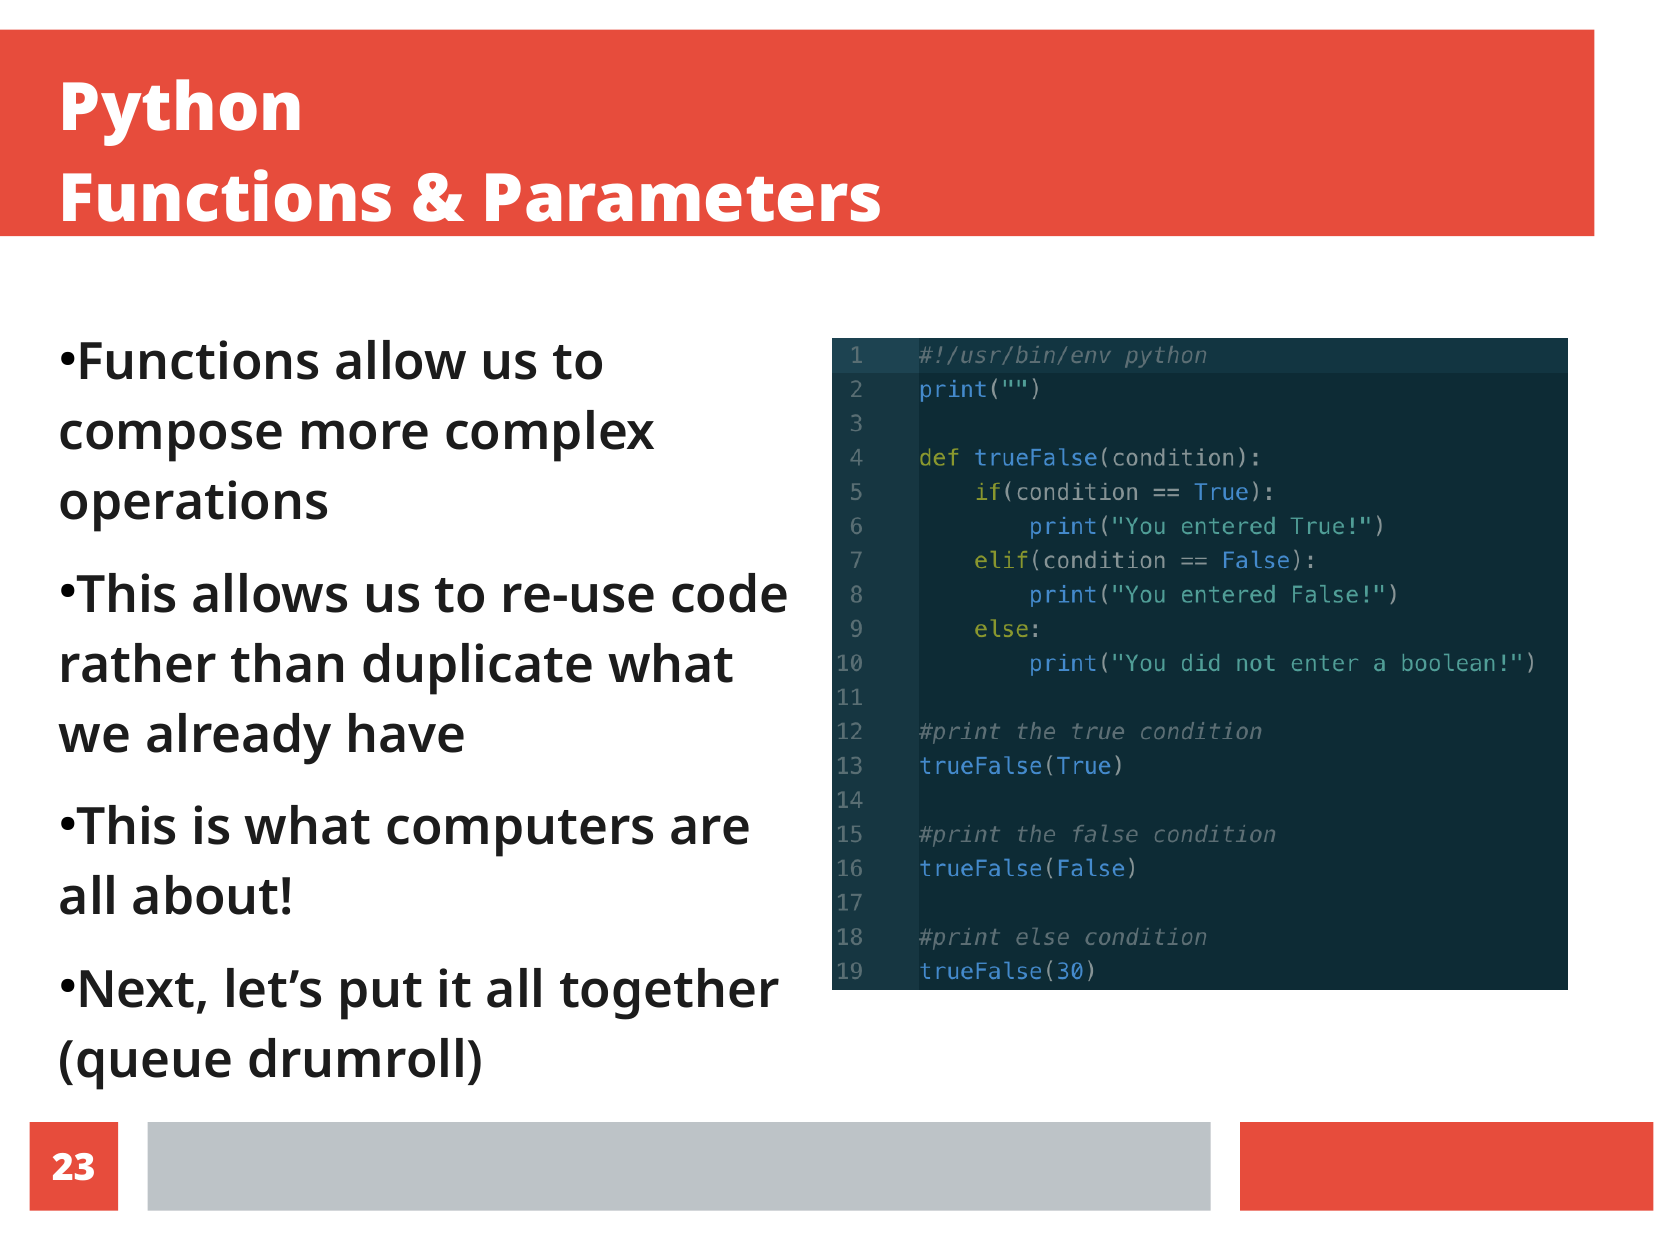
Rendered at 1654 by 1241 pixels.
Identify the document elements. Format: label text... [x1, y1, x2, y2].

list Functions allow us to compose more complex operations This allows us to re-use code rather than duplicate what we already have This is what computers are all about! Next, let’s put it all together (queue drumroll) [59, 324, 794, 1093]
picture [832, 338, 1568, 991]
title Python Functions & Parameters [59, 59, 1595, 207]
